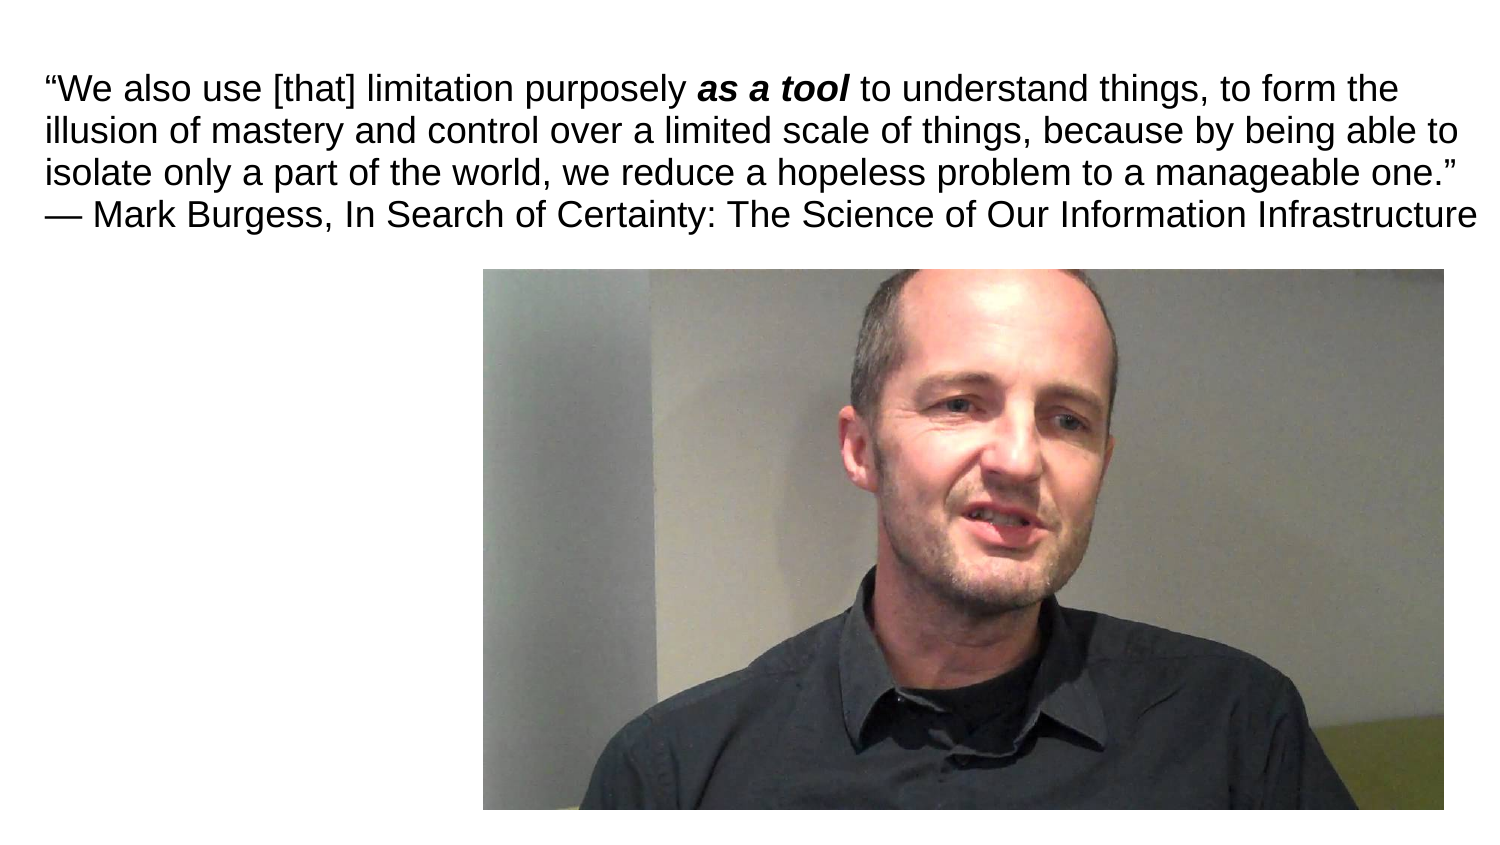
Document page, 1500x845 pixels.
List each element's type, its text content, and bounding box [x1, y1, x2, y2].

text_box “We also use [that] limitation purposely as a tool to understand things, to form the illusion of mastery and control over a limited scale of things, because by being able to isolate only a part of the world, we reduce a hopeless problem to a manageable one.” ― Mark Burgess, In Search of Certainty: The Science of Our Information Infrastructure [30, 60, 1500, 331]
picture [483, 269, 1444, 810]
